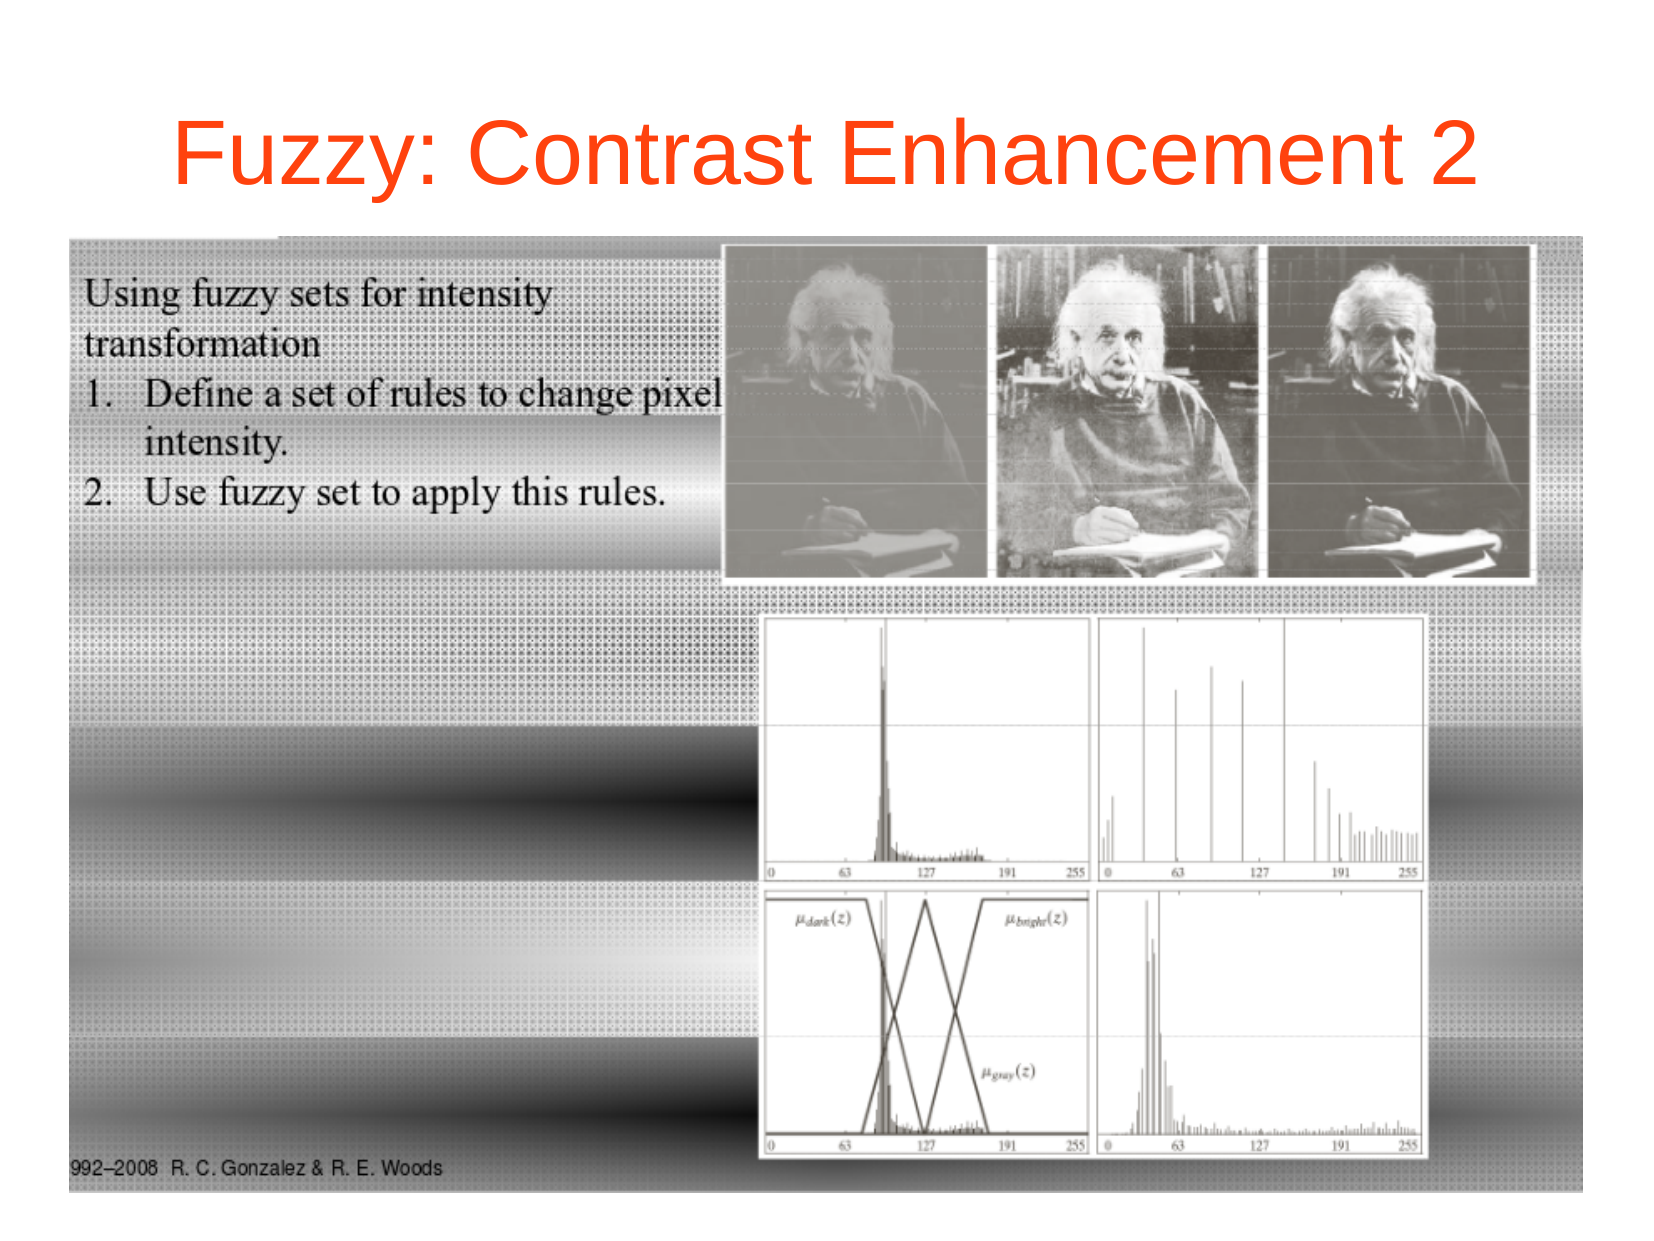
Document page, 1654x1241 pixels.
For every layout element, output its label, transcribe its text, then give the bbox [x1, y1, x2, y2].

title Fuzzy: Contrast Enhancement 2 [82, 49, 1571, 236]
picture [69, 236, 1583, 1193]
